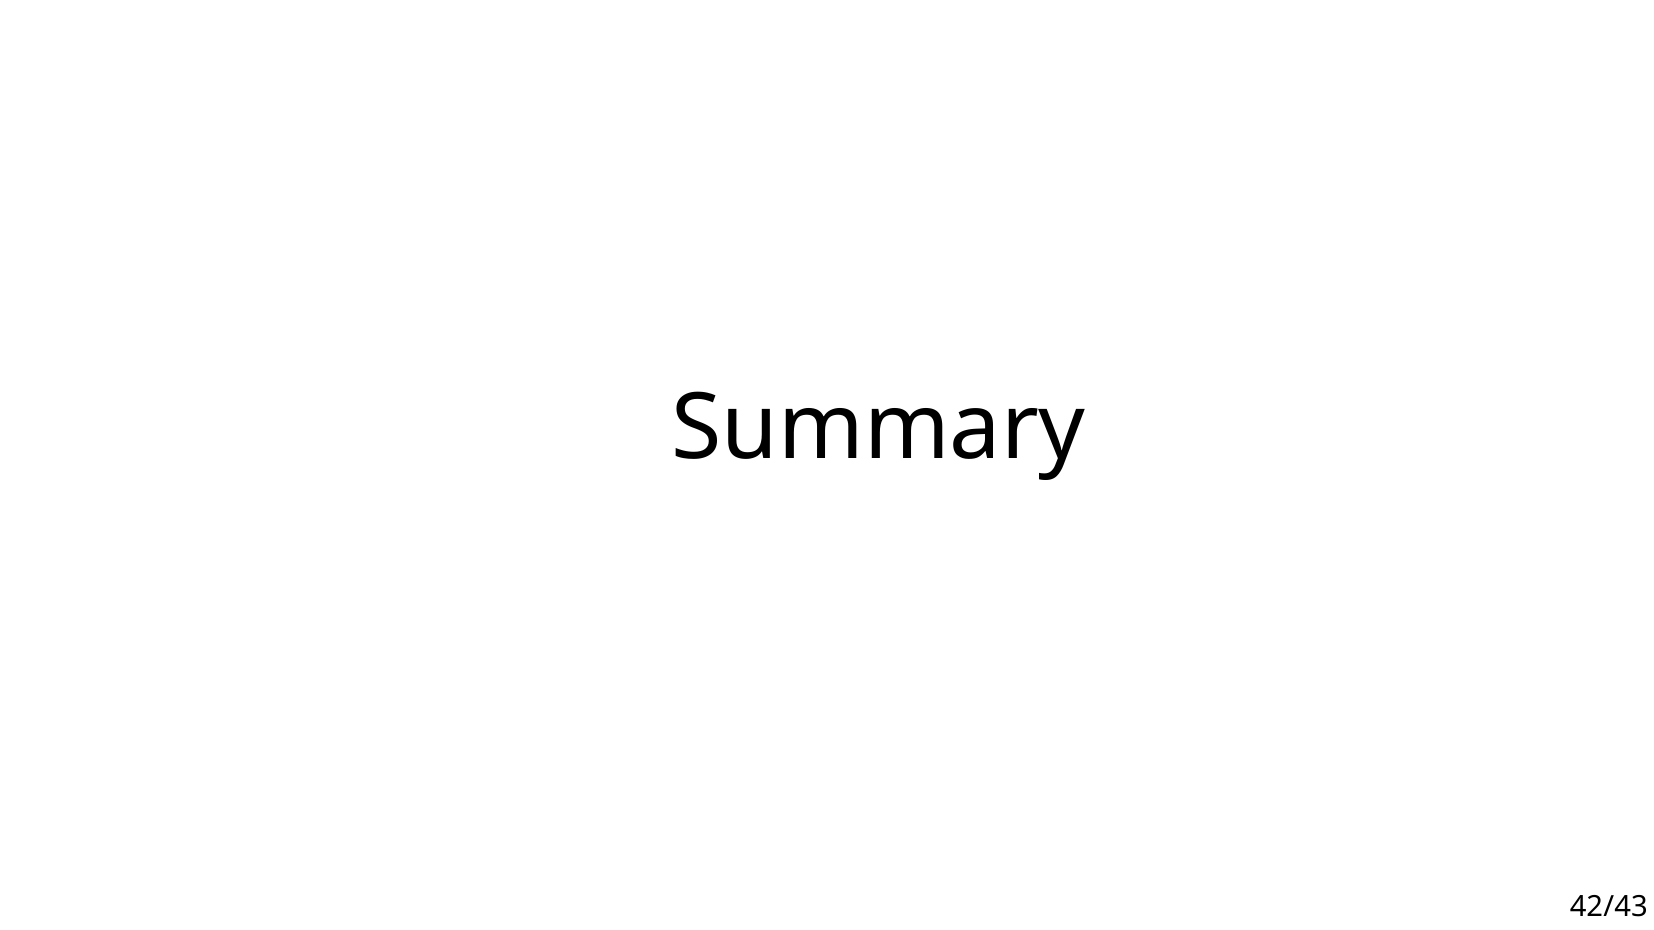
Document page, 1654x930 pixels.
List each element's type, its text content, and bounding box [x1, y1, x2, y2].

title Summary [134, 344, 1623, 501]
